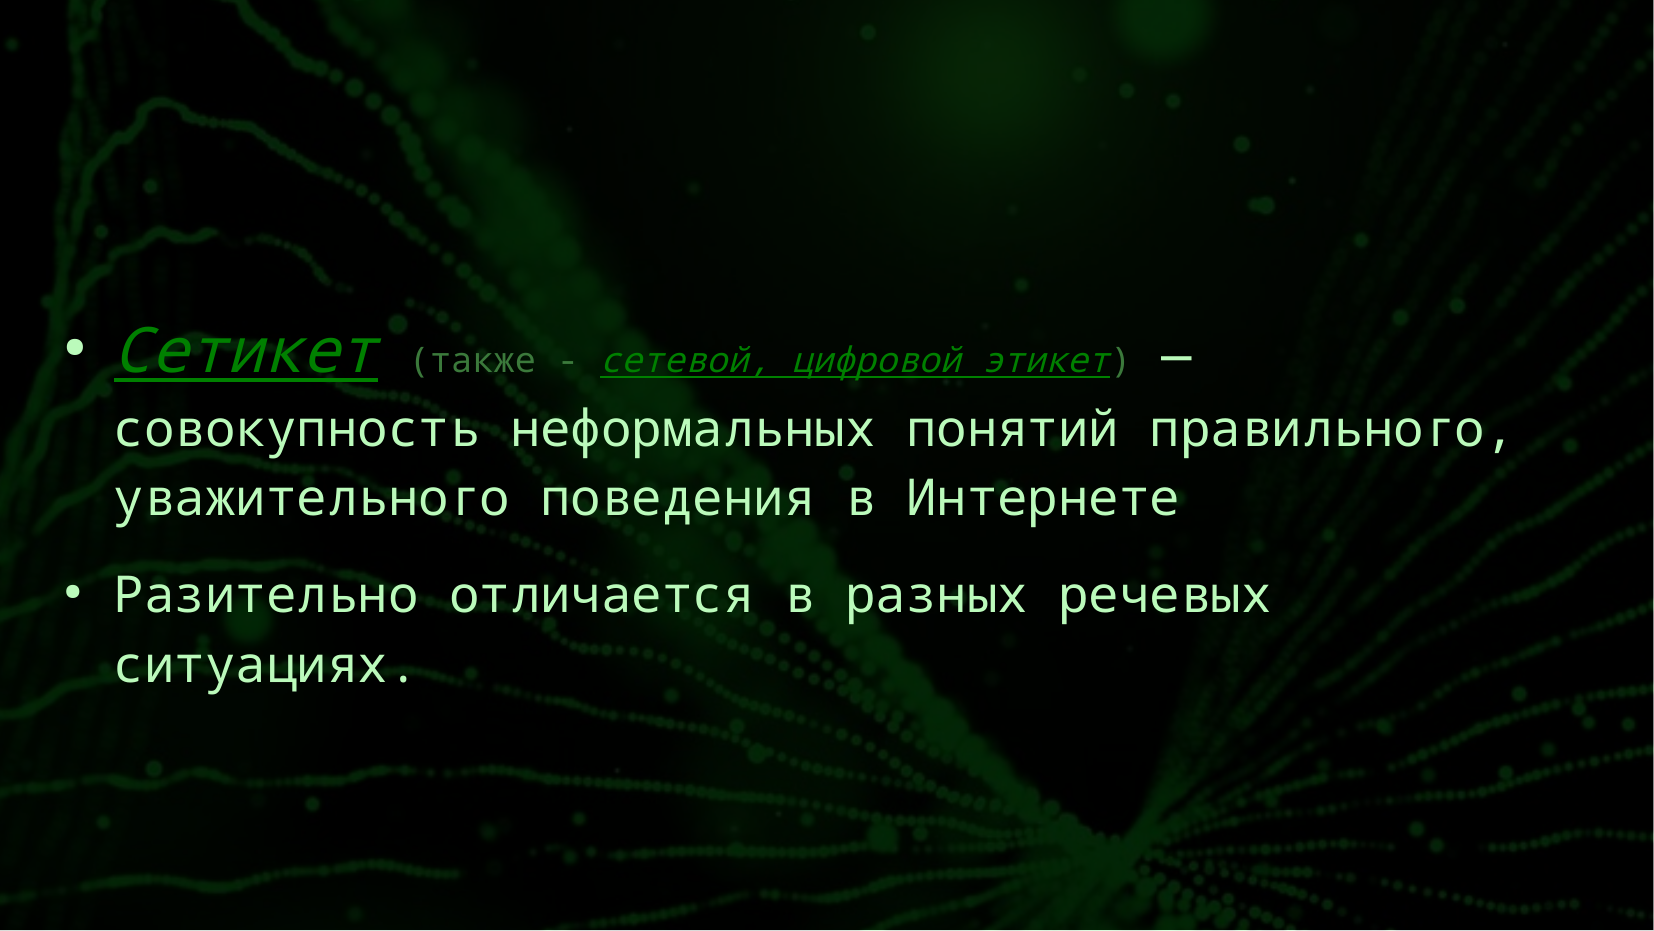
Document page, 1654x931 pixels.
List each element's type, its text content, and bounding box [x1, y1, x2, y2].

list Сетикет (также - сетевой, цифровой этикет) — совокупность неформальных понятий правильного, уважительного поведения в Интернете Разительно отличается в разных речевых ситуациях. [47, 305, 1536, 768]
picture [0, 0, 1654, 931]
